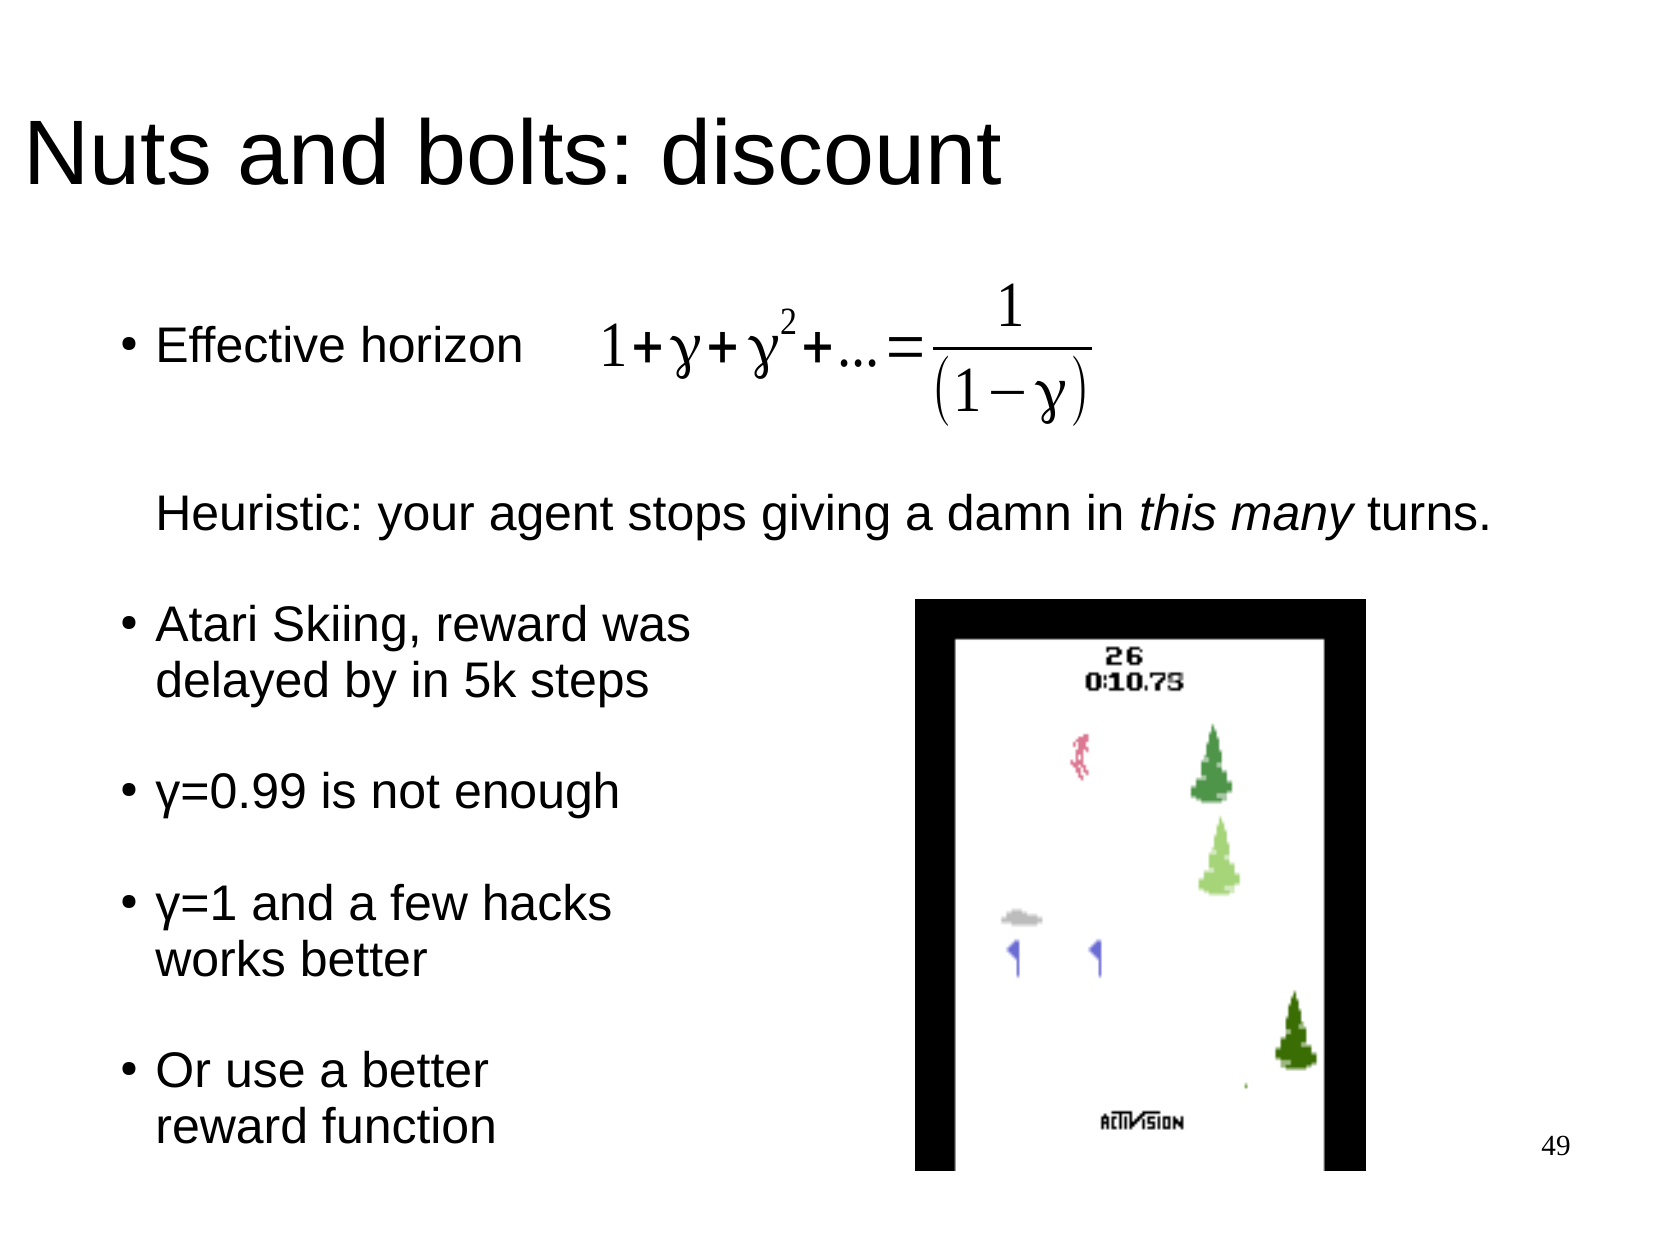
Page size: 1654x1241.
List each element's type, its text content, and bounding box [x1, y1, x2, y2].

chart [585, 270, 1107, 430]
title Nuts and bolts: discount [23, 49, 1512, 257]
text_box Effective horizon Heuristic: your agent stops giving a damn in this many turns. Atari Skiing, reward was delayed by in 5k steps γ=0.99 is not enough γ=1 and a few hacks works better Or use a better reward function [120, 313, 1531, 1241]
picture [915, 599, 1366, 1171]
